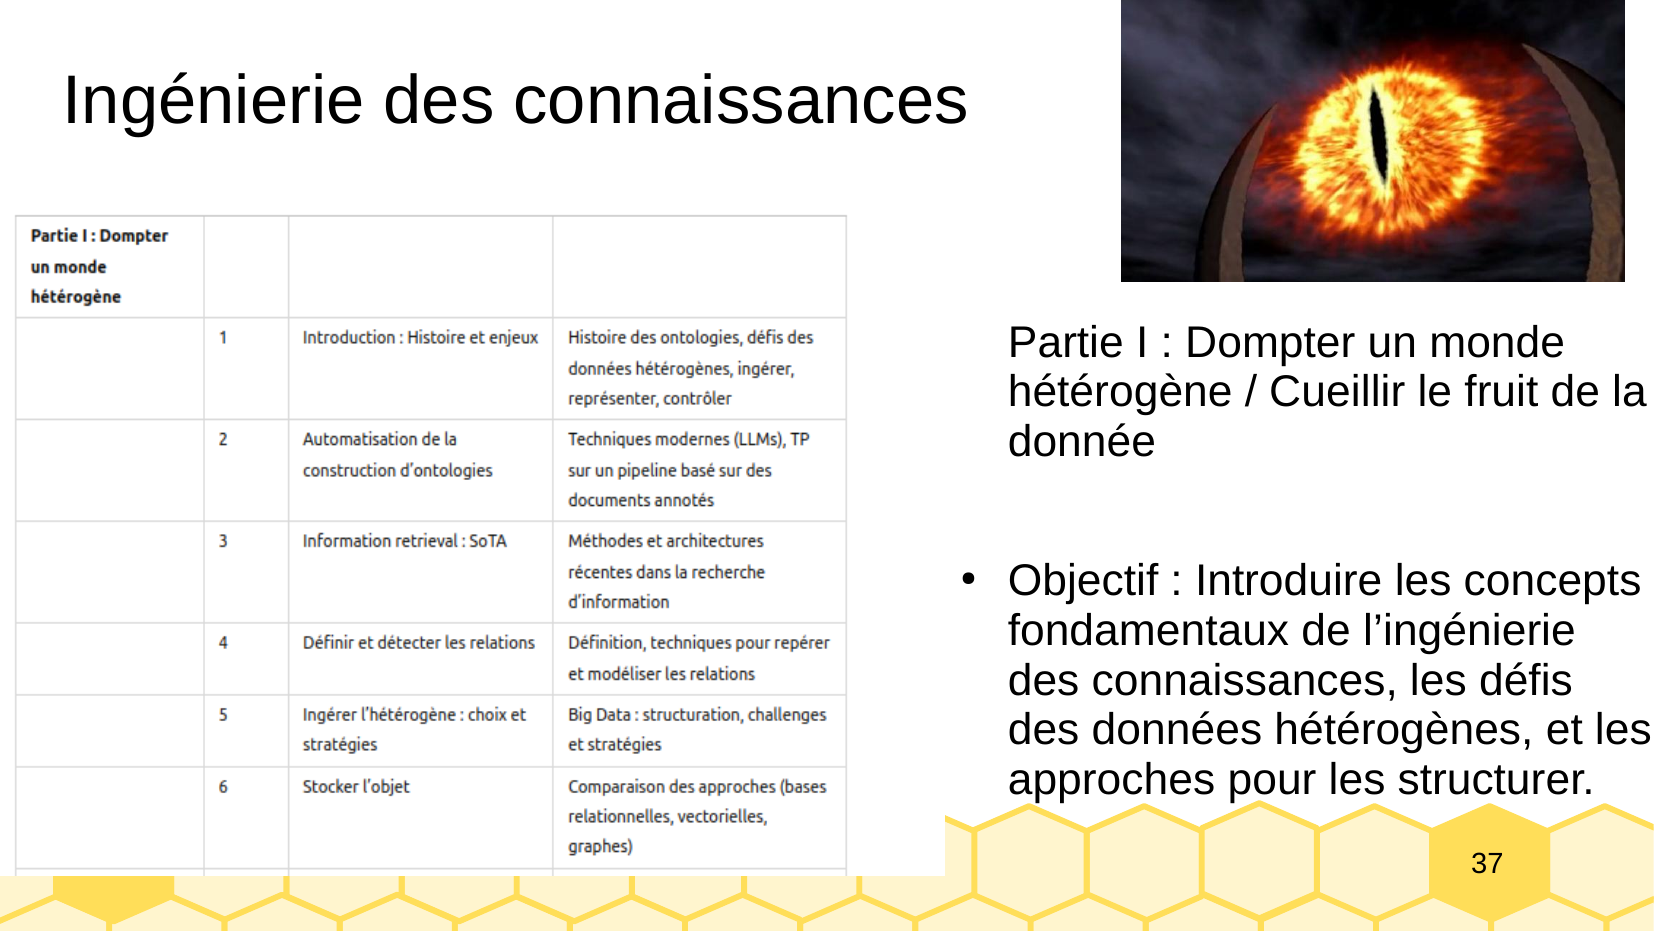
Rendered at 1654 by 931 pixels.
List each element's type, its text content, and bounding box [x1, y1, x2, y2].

title Ingénierie des connaissances [0, 21, 1121, 178]
picture [0, 206, 945, 876]
picture [1121, 0, 1625, 282]
list Partie I : Dompter un monde hétérogène / Cueillir le fruit de la donnée Objectif : Introduire les concepts fondamentaux de l’ingénierie des connaissances, les défis des données hétérogènes, et les approches pour les structurer. [945, 316, 1654, 857]
